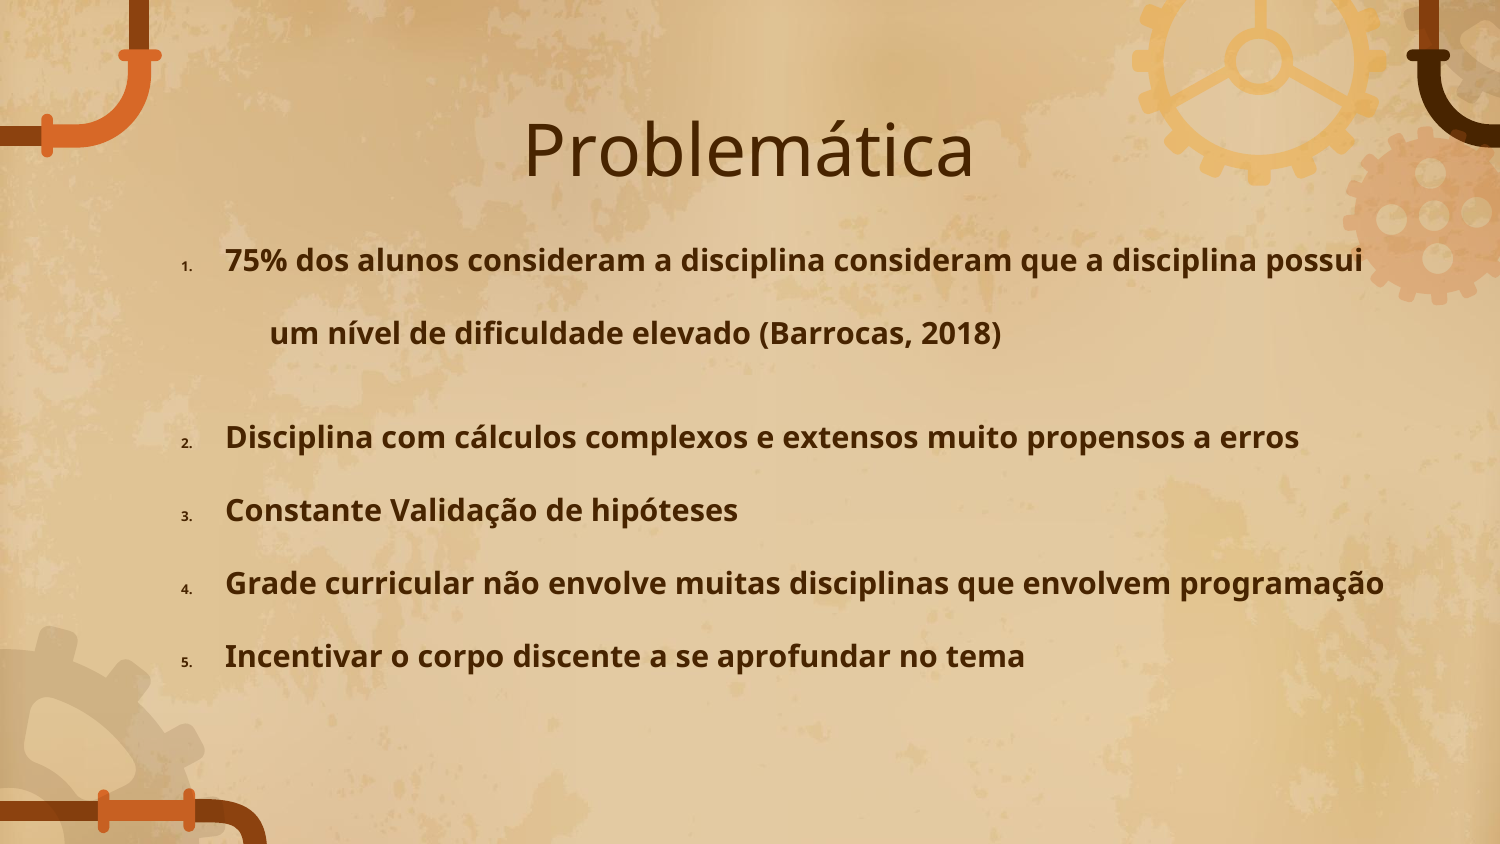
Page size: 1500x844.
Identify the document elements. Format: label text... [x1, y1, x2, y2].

title Problemática [116, 88, 1384, 166]
list 75% dos alunos consideram a disciplina consideram que a disciplina possui um nível de dificuldade elevado (Barrocas, 2018) Disciplina com cálculos complexos e extensos muito propensos a erros Constante Validação de hipóteses Grade curricular não envolve muitas disciplinas que envolvem programação Incentivar o corpo discente a se aprofundar no tema [116, 189, 1418, 756]
